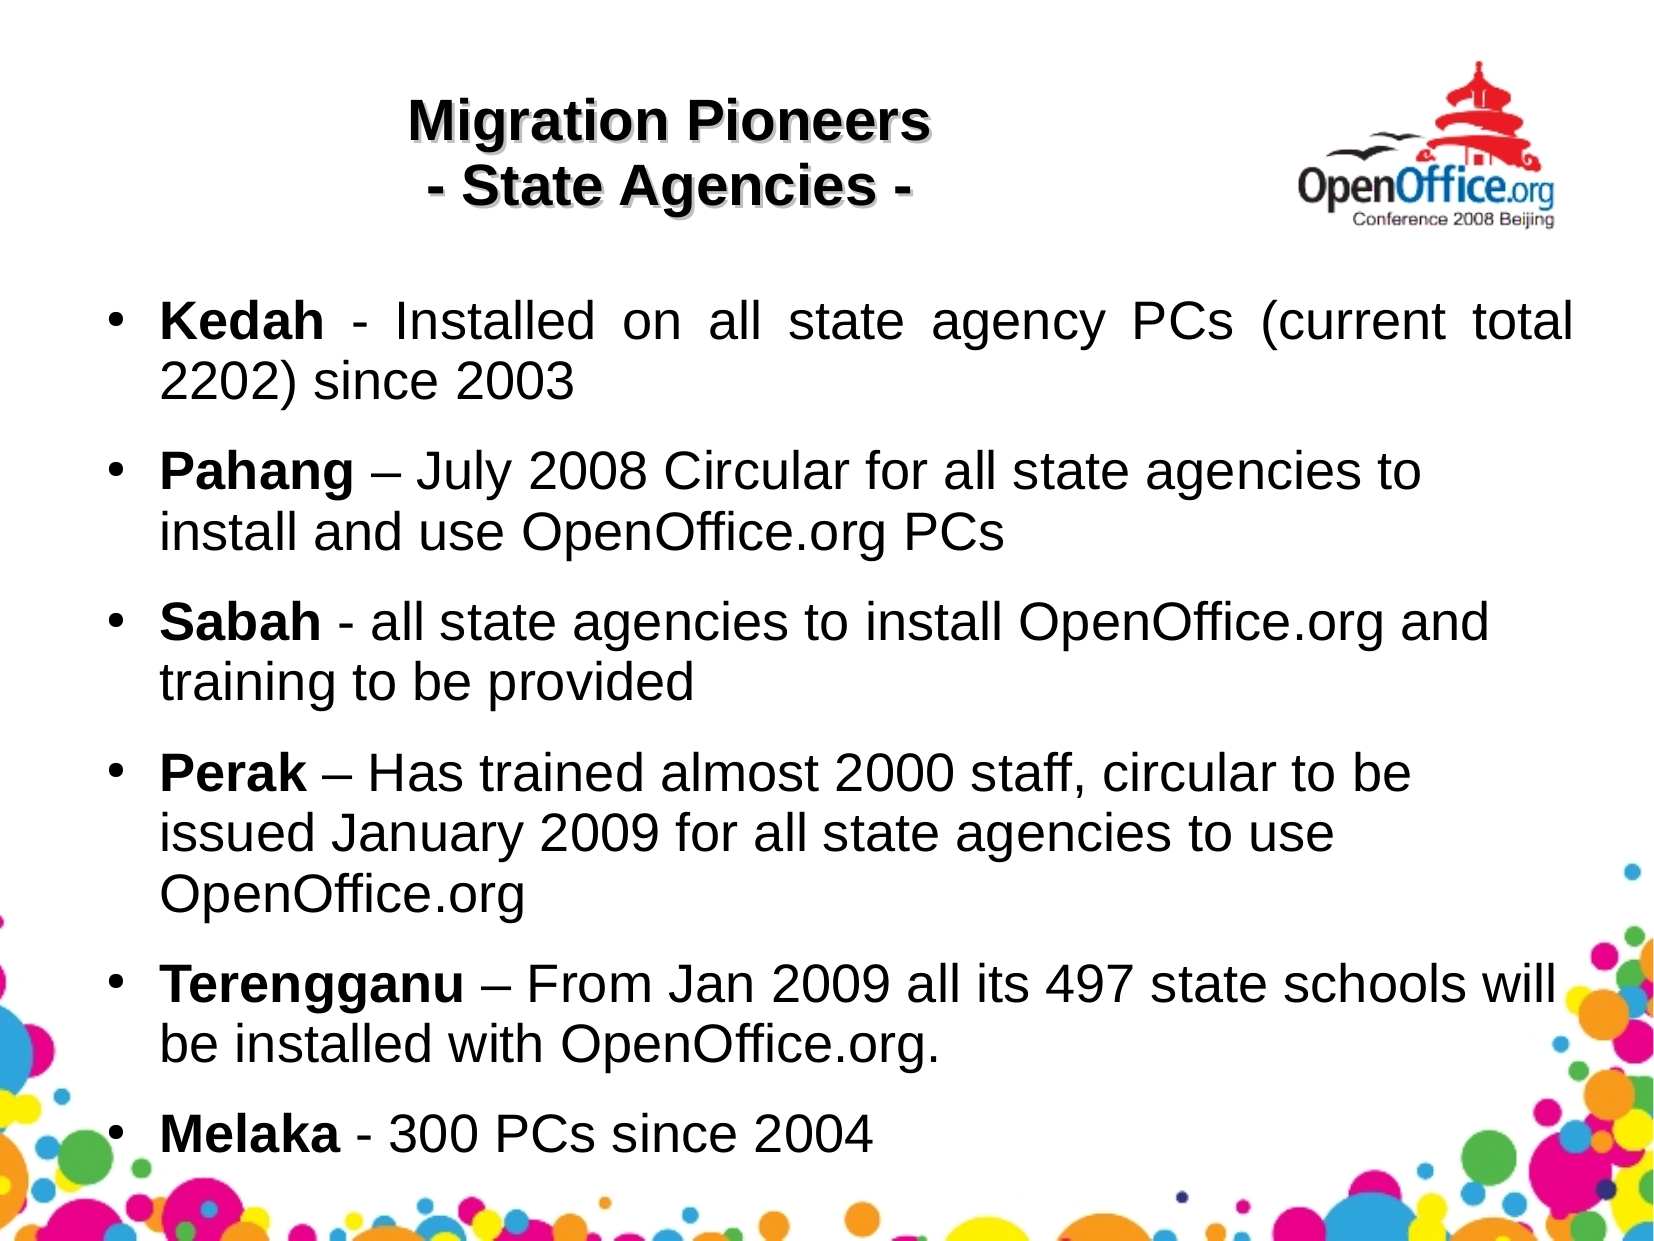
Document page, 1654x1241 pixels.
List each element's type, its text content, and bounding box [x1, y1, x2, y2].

list Kedah - Installed on all state agency PCs (current total 2202) since 2003 Pahang – July 2008 Circular for all state agencies to install and use OpenOffice.org PCs Sabah - all state agencies to install OpenOffice.org and training to be provided Perak – Has trained almost 2000 staff, circular to be issued January 2009 for all state agencies to use OpenOffice.org Terengganu – From Jan 2009 all its 497 state schools will be installed with OpenOffice.org. Melaka - 300 PCs since 2004 [88, 290, 1577, 1165]
picture [1285, 51, 1569, 250]
title Migration Pioneers - State Agencies - [82, 56, 1258, 250]
picture [0, 810, 1654, 1241]
